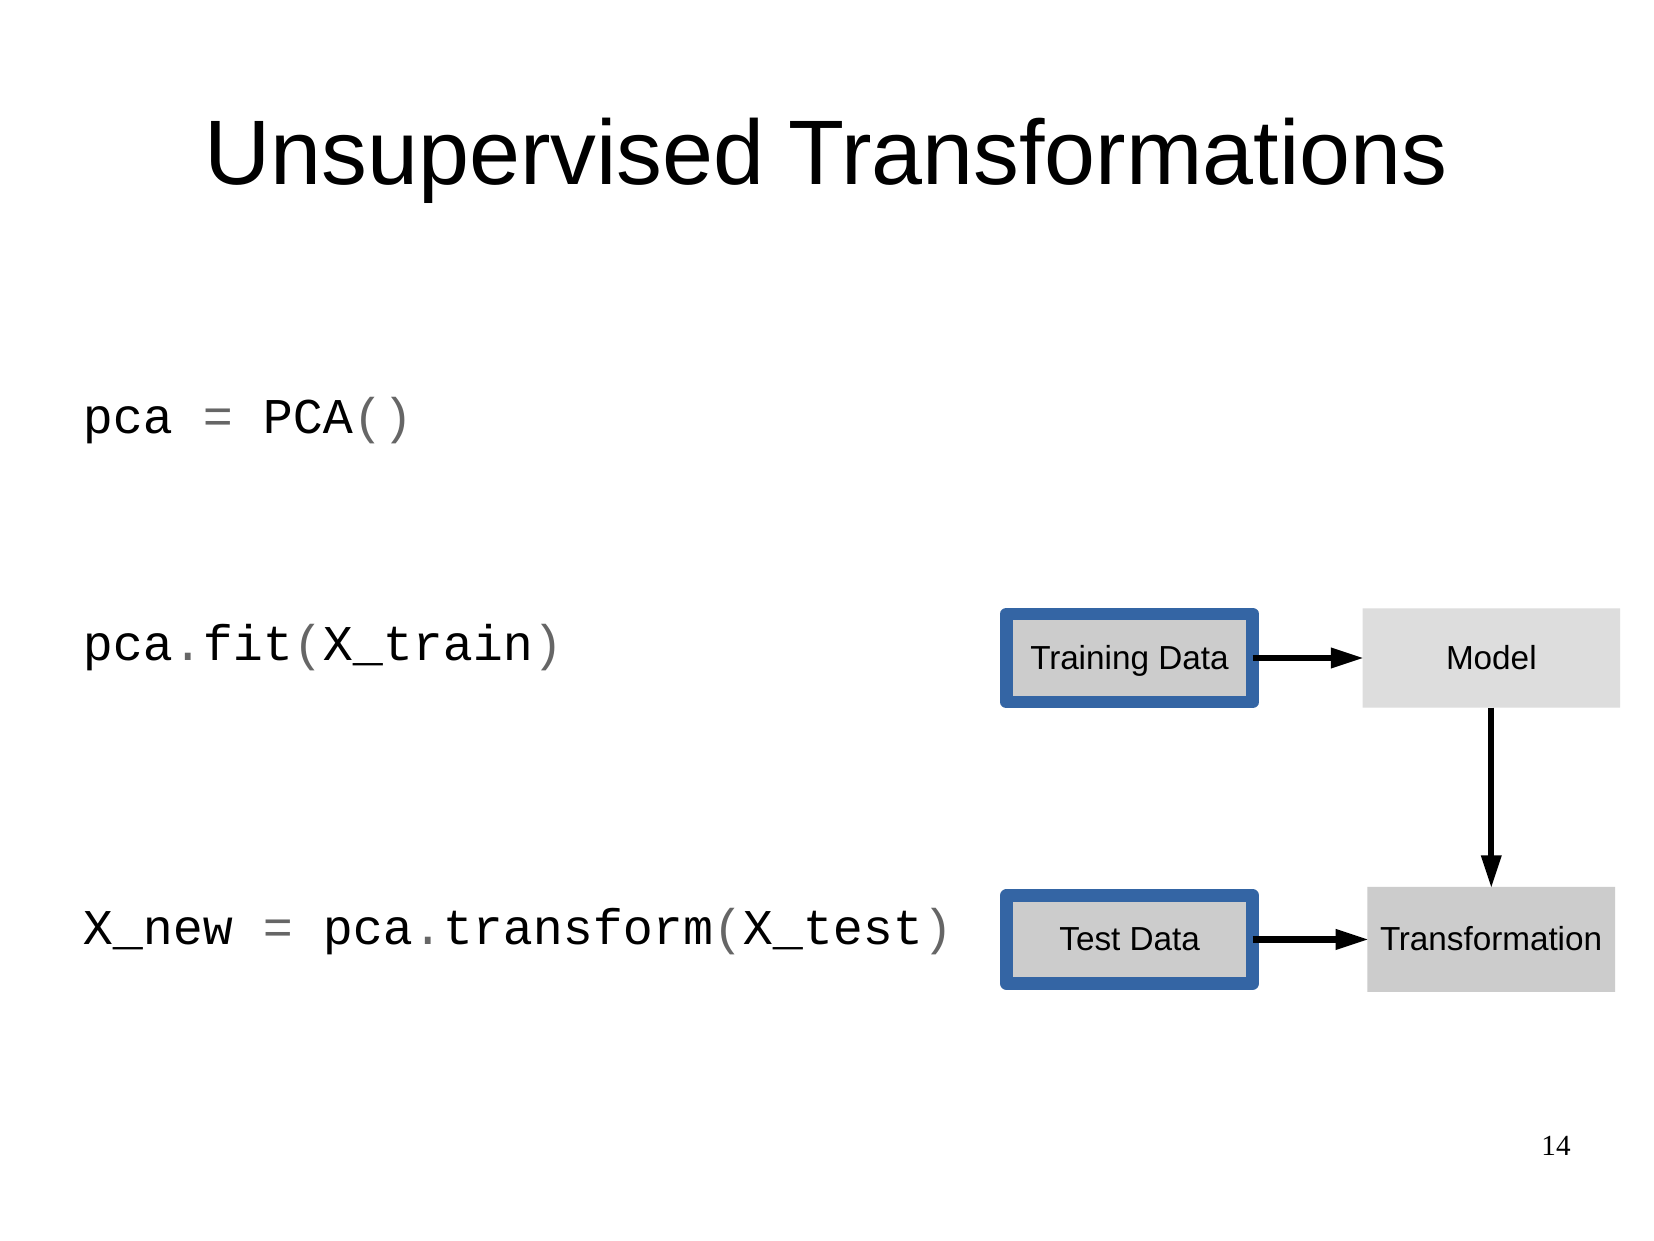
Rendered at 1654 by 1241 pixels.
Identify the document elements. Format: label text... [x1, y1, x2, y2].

text_box Training Data [1006, 613, 1253, 703]
text_box Test Data [1006, 895, 1253, 984]
text_box Model [1362, 608, 1621, 708]
title Unsupervised Transformations [82, 49, 1571, 257]
text_box pca = PCA() pca.fit(X_train) X_new = pca.transform(X_test) [82, 392, 1411, 1008]
text_box Transformation [1367, 886, 1616, 992]
